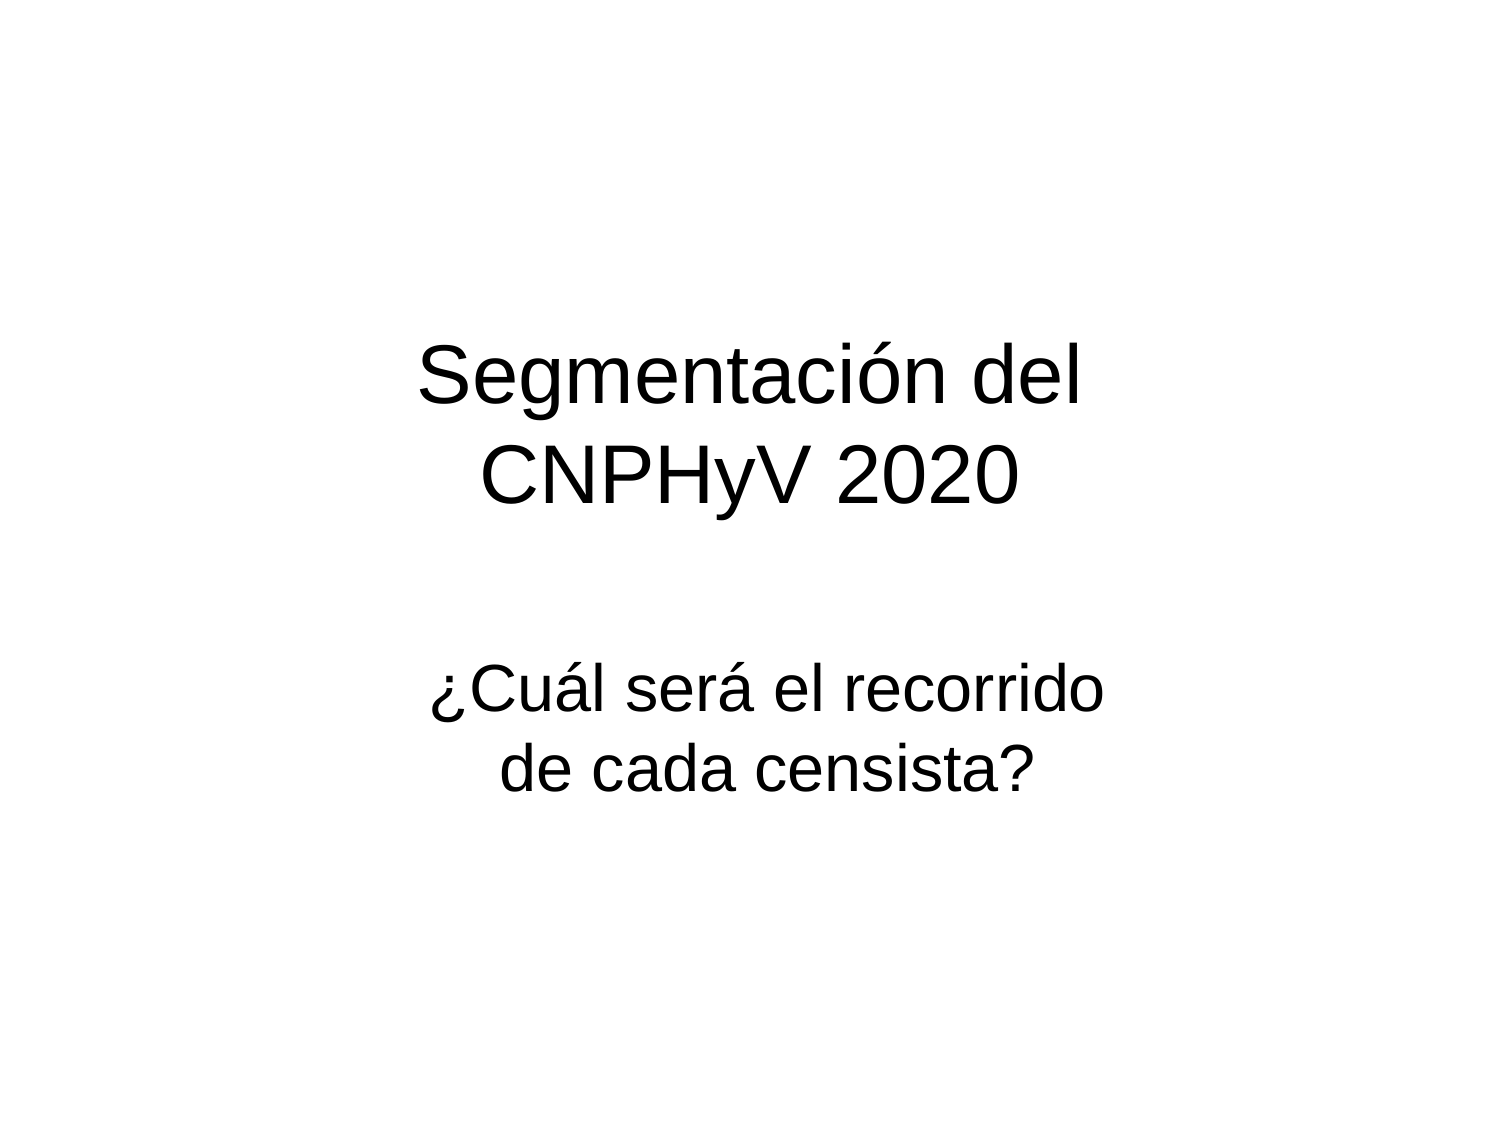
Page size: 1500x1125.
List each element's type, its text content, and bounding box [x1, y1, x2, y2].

subtitle ¿Cuál será el recorrido de cada censista? [225, 637, 1276, 925]
title Segmentación del CNPHyV 2020 [112, 349, 1388, 591]
